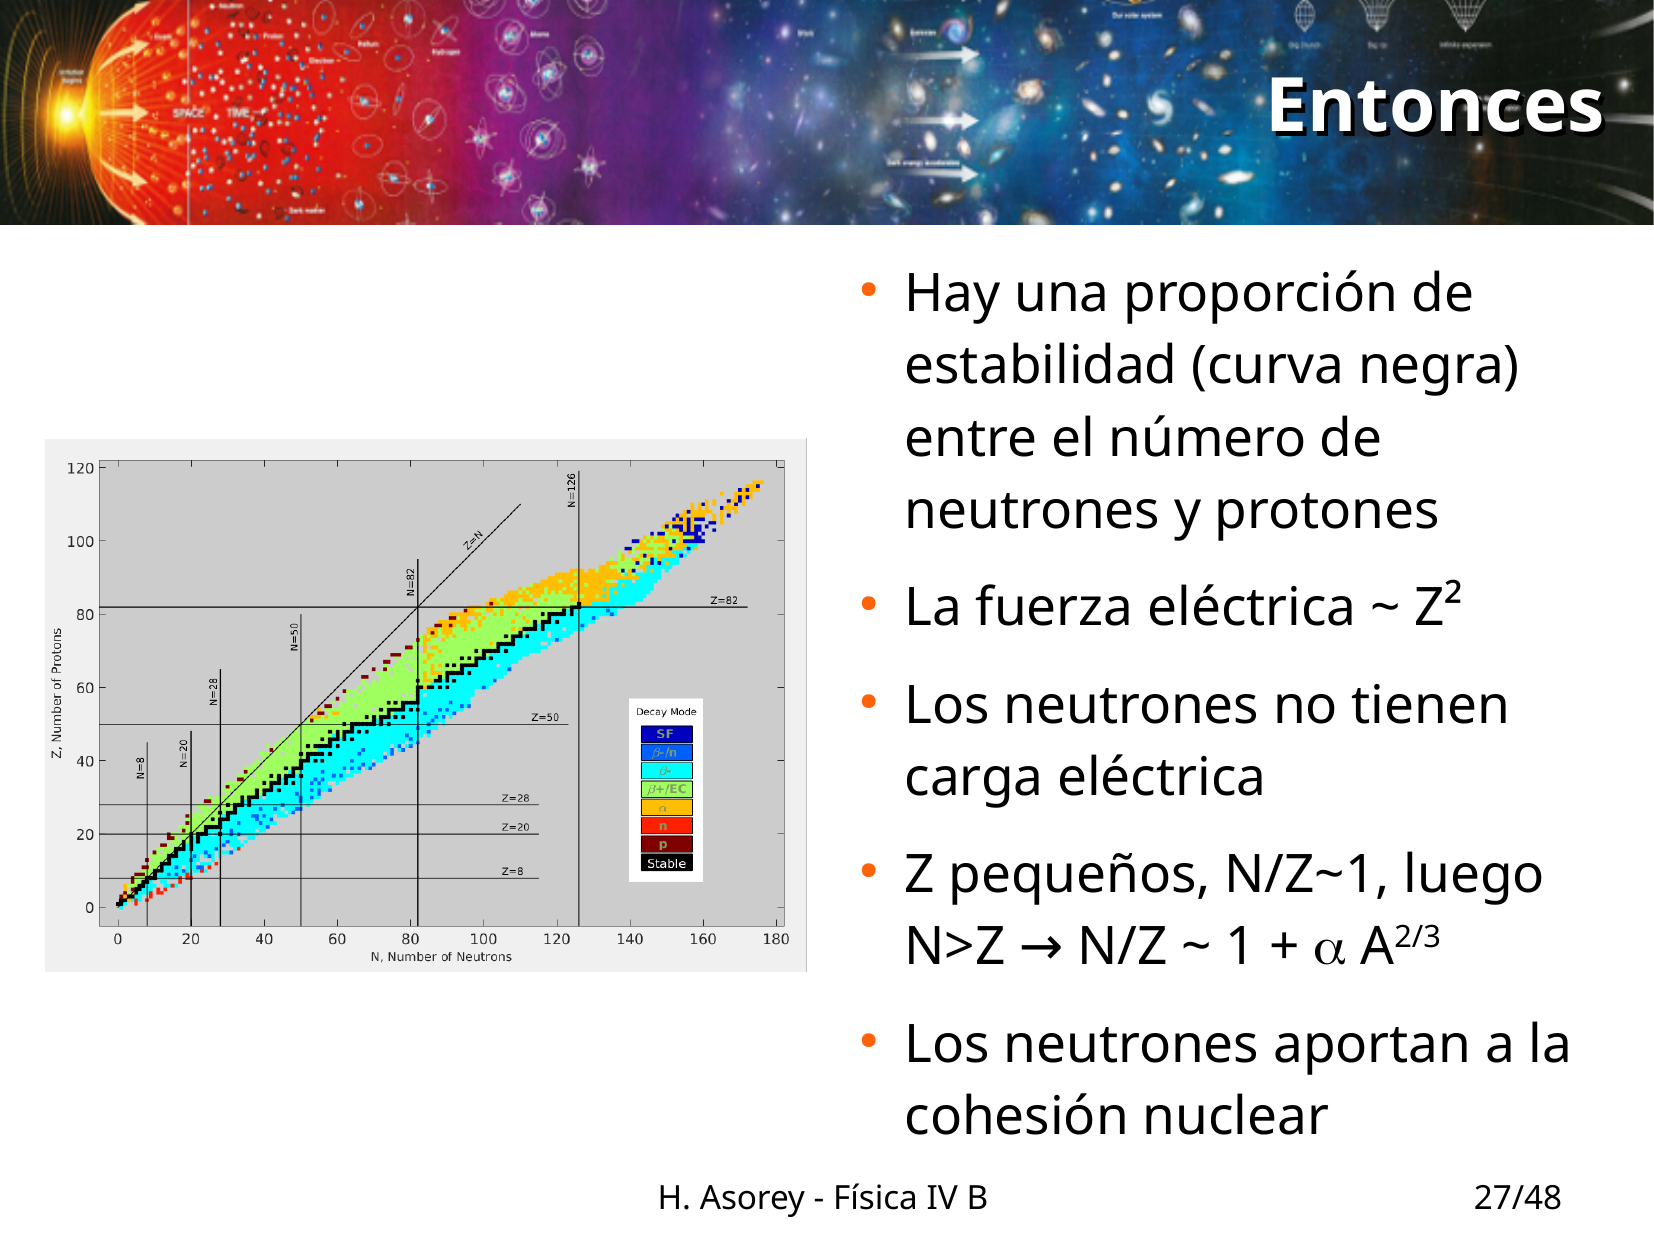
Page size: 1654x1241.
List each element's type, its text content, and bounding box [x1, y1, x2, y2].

list Hay una proporción de estabilidad (curva negra) entre el número de neutrones y protones La fuerza eléctrica ~ Z² Los neutrones no tienen carga eléctrica Z pequeños, N/Z~1, luego N>Z → N/Z ~ 1 + a A2/3 Los neutrones aportan a la cohesión nuclear [844, 255, 1606, 1156]
picture [0, 0, 1654, 225]
title Entonces [45, 15, 1606, 191]
picture [45, 438, 807, 972]
